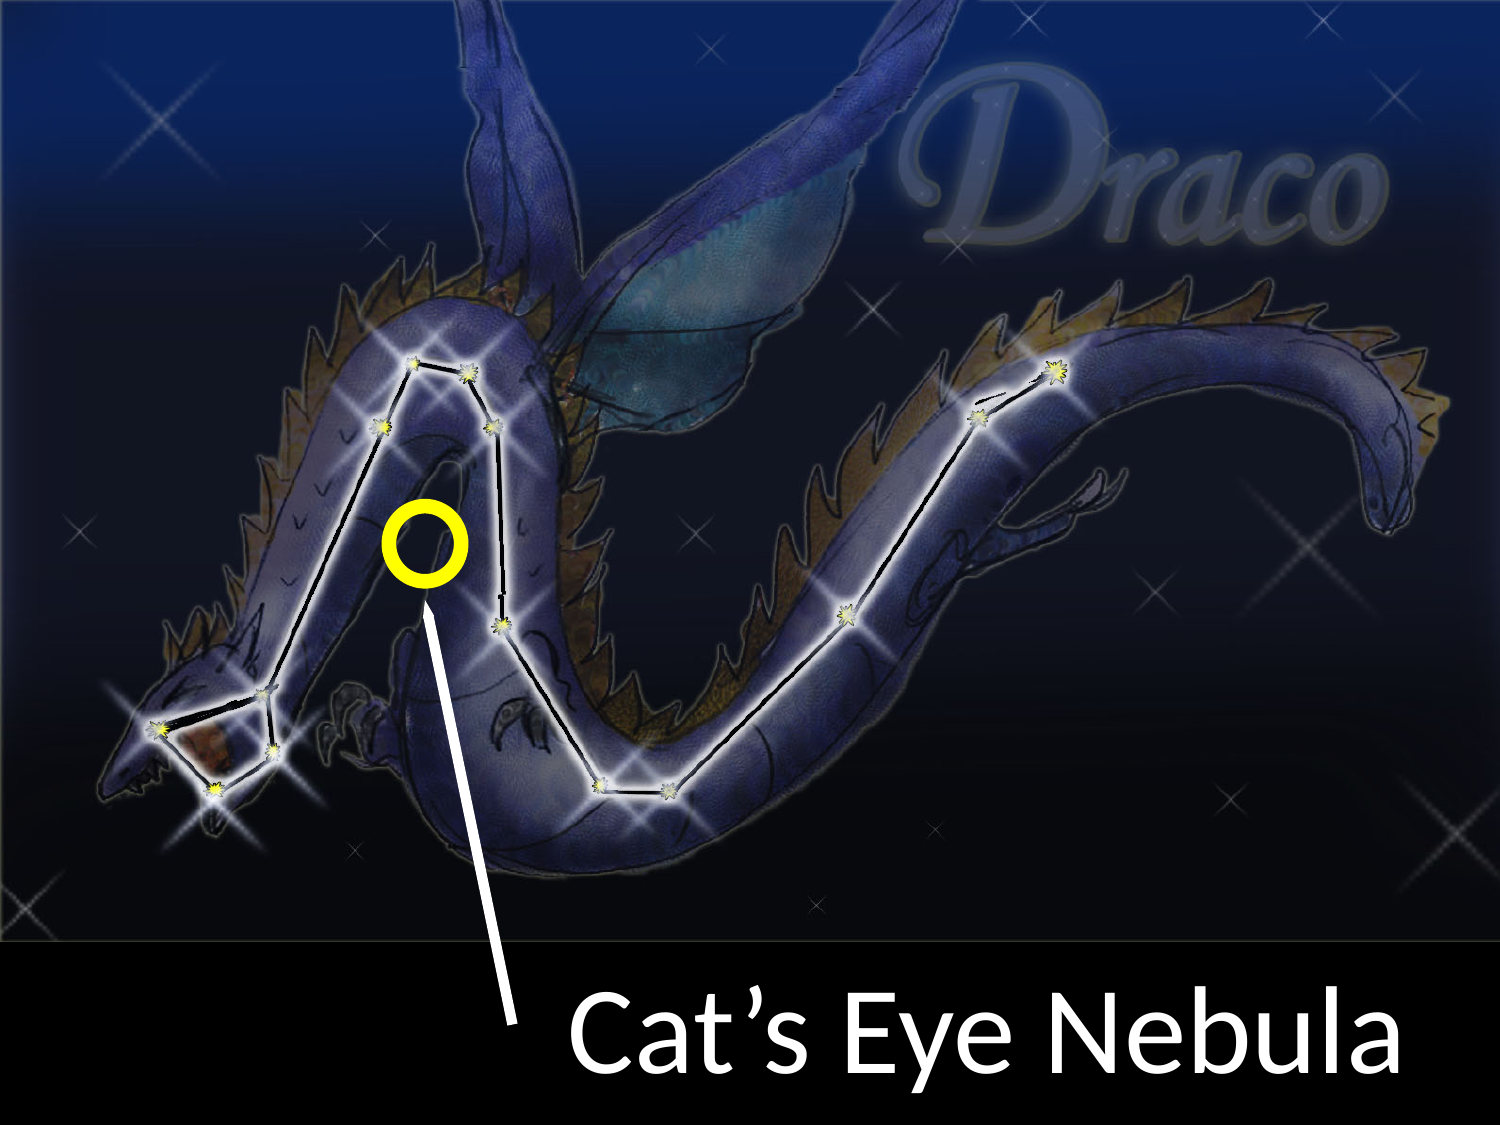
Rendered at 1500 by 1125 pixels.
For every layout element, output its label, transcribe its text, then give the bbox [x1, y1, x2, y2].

text_box Cat’s Eye Nebula [512, 941, 1463, 1108]
picture [0, 0, 1500, 942]
